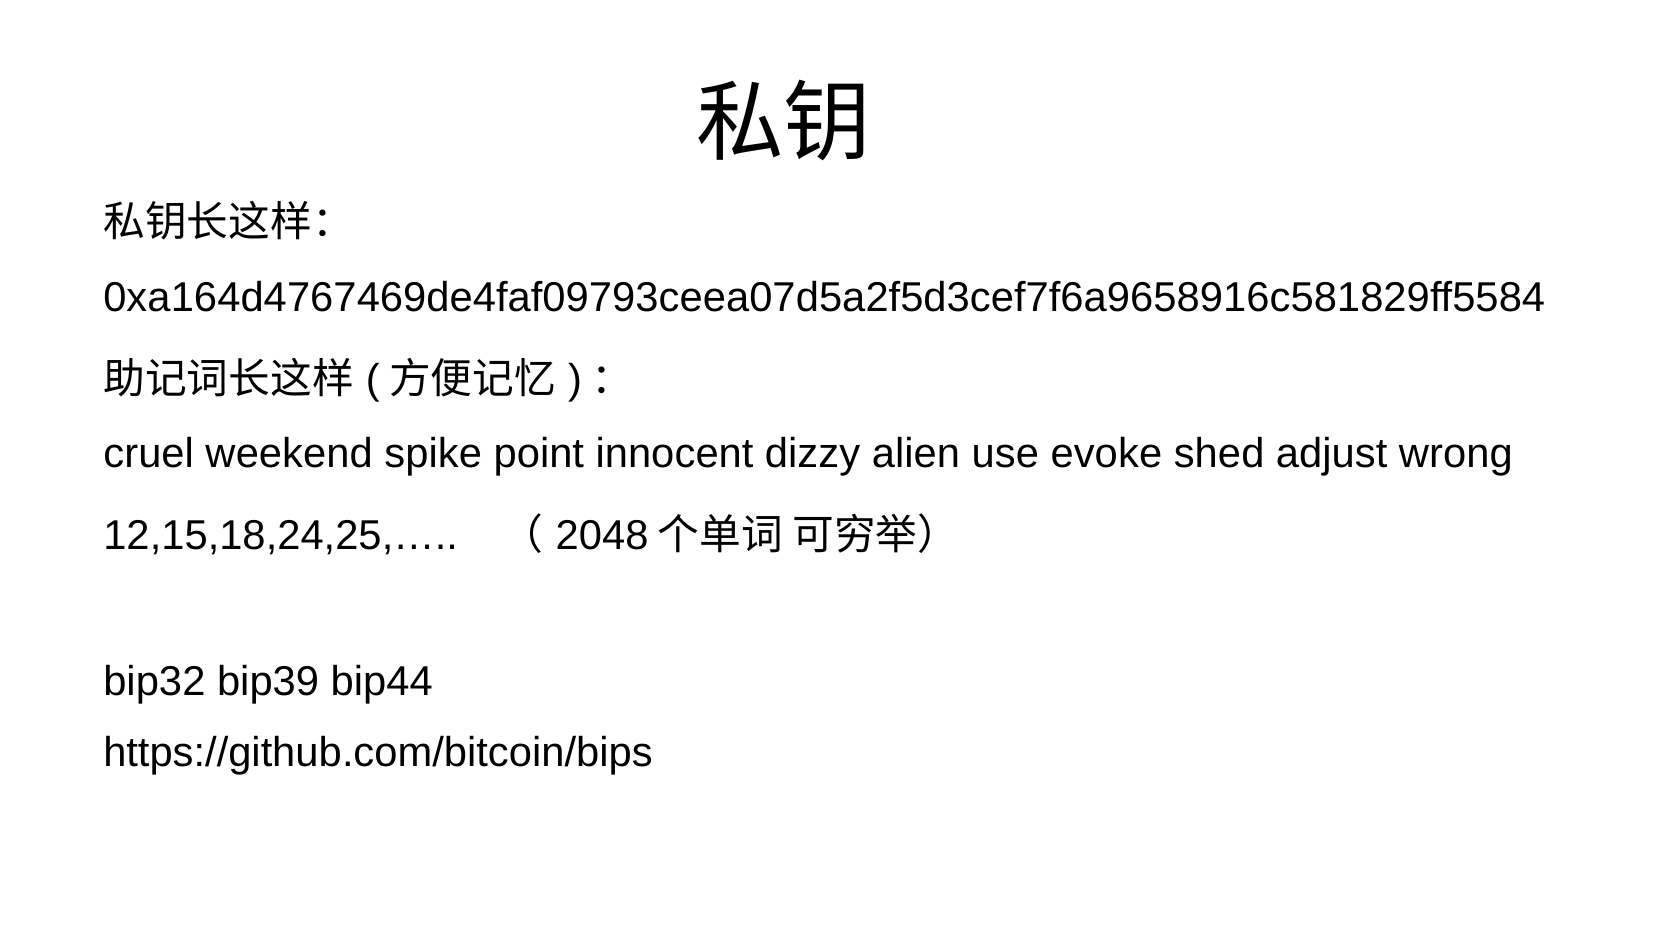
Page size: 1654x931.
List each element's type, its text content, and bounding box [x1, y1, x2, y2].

text_box 私钥长这样： 0xa164d4767469de4faf09793ceea07d5a2f5d3cef7f6a9658916c581829ff5584 助记词长这样(方便记忆)： cruel weekend spike point innocent dizzy alien use evoke shed adjust wrong 12,15,18,24,25,….. （2048个单词 可穷举） bip32 bip39 bip44 https://github.com/bitcoin/bips [88, 180, 1595, 859]
text_box 私钥 [681, 45, 886, 178]
